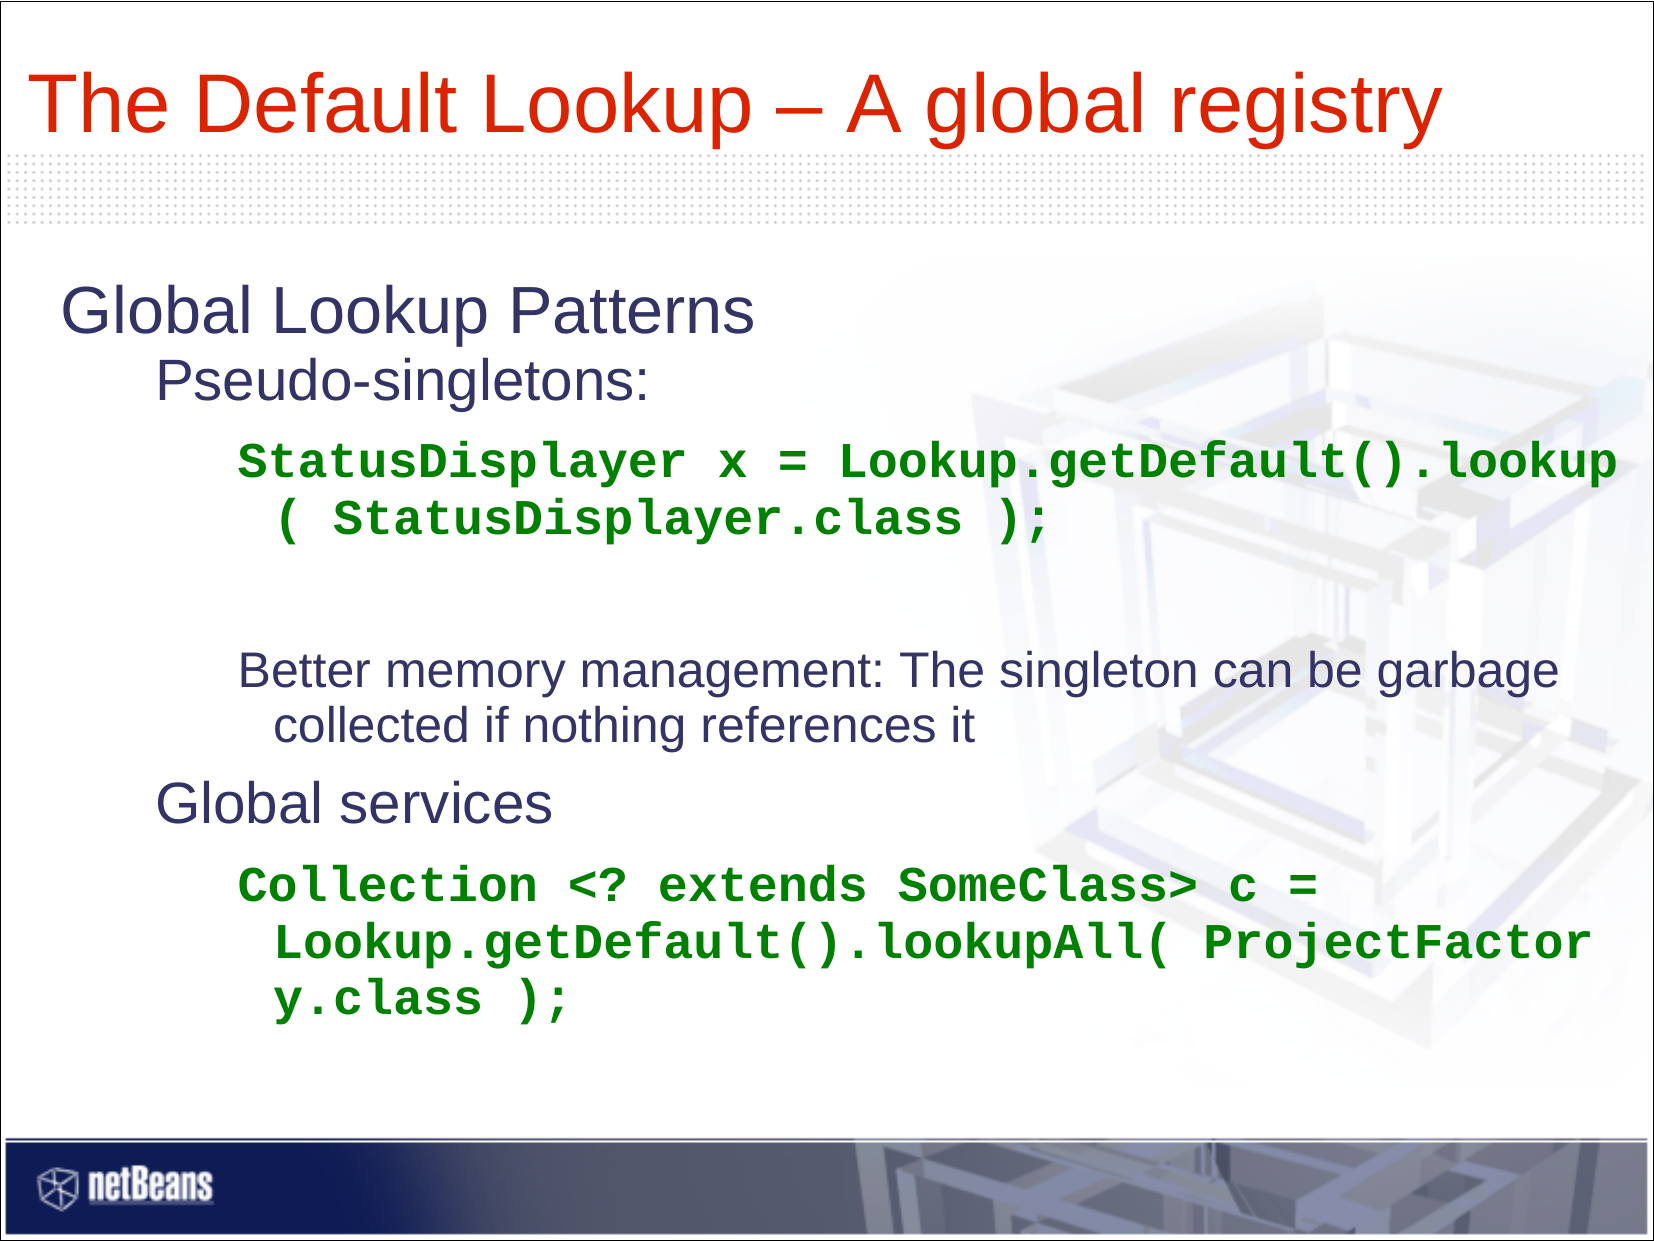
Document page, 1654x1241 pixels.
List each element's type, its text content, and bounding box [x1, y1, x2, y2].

title The Default Lookup – A global registry [27, 0, 1627, 208]
picture [1, 2, 1653, 1240]
list Global Lookup Patterns Pseudo-singletons: StatusDisplayer x = Lookup.getDefault().lookup ( StatusDisplayer.class ); Better memory management: The singleton can be garbage collected if nothing references it Global services Collection <? extends SomeClass> c = Lookup.getDefault().lookupAll( ProjectFactory.class ); [60, 272, 1623, 1127]
